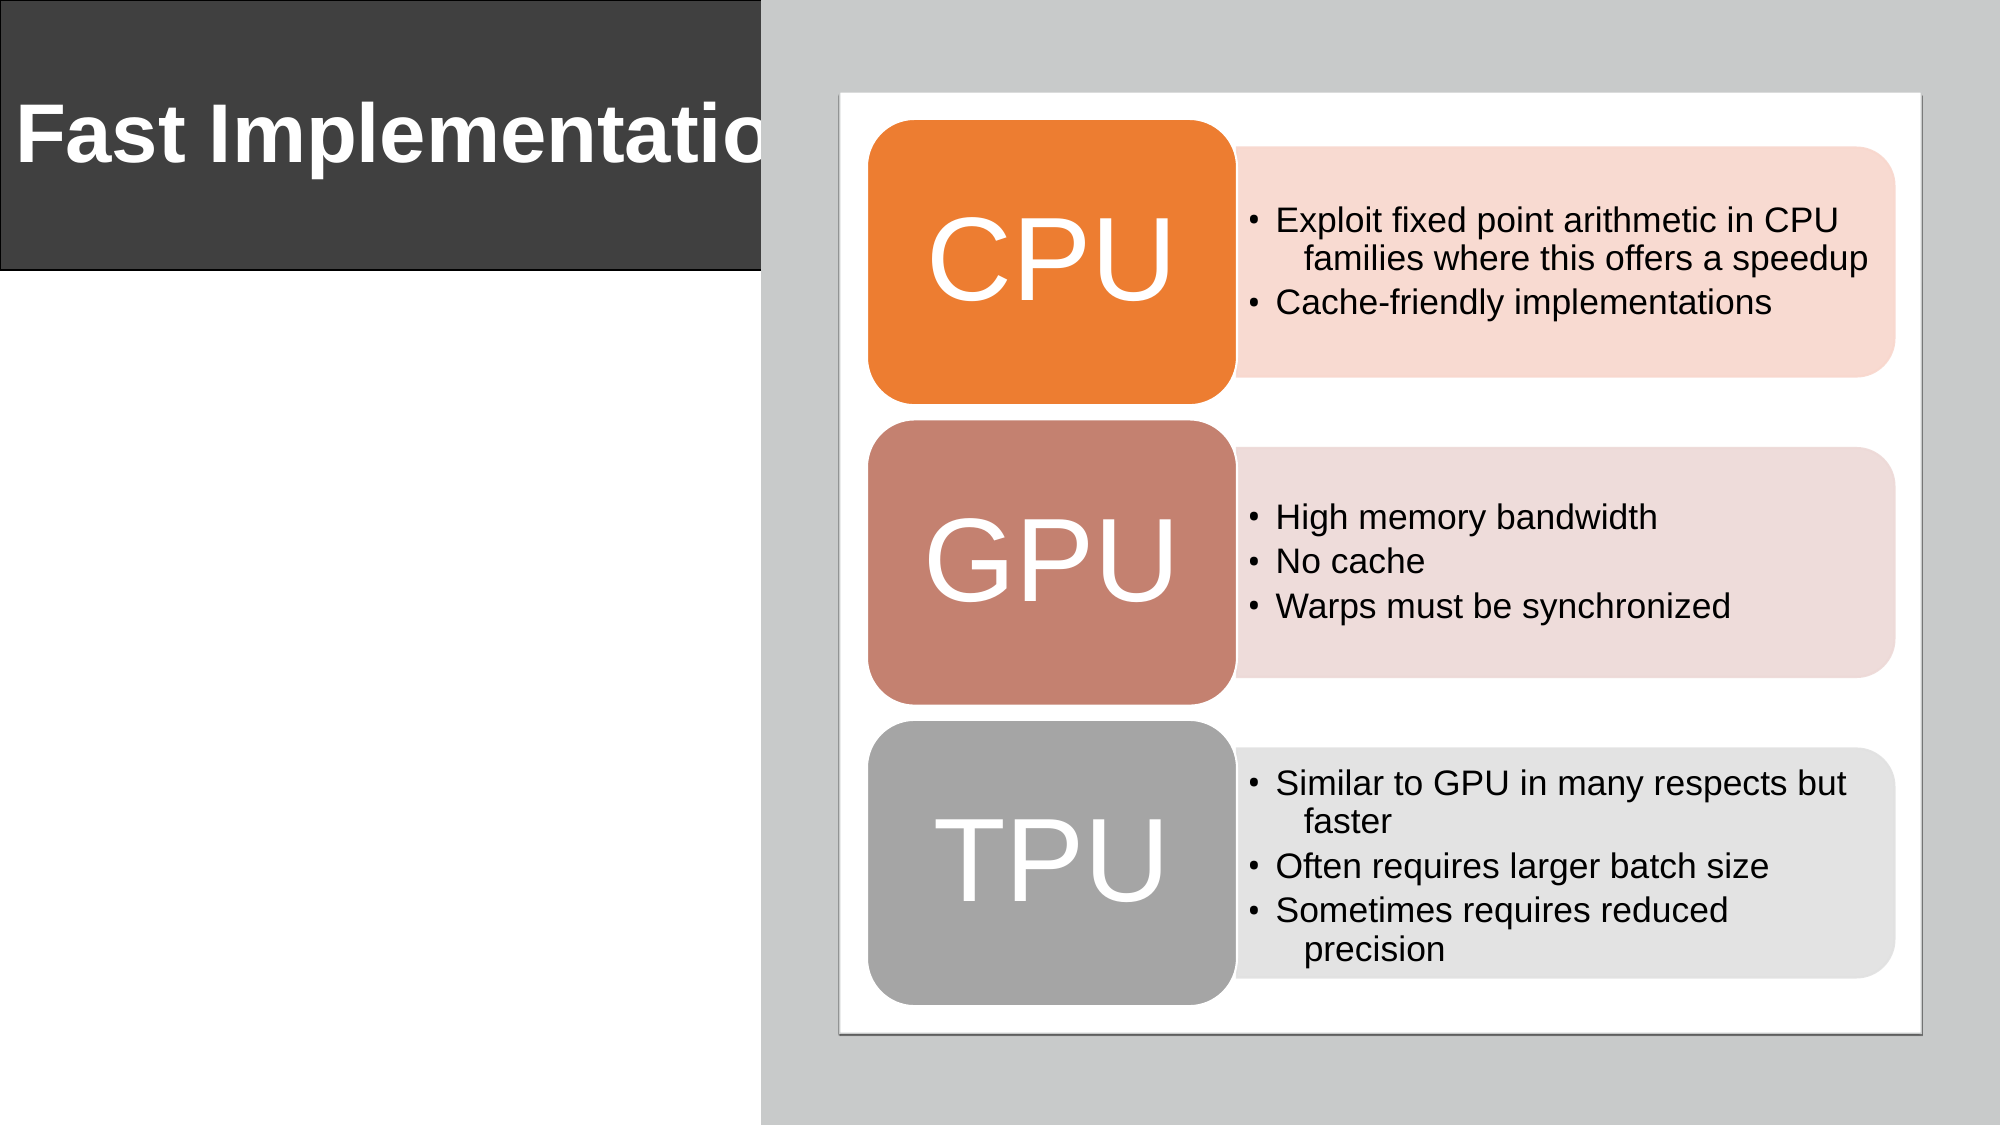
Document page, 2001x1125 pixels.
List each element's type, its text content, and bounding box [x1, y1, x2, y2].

text_box [761, 0, 2000, 1125]
text_box GPU [866, 419, 1237, 706]
text_box TPU [866, 719, 1237, 1007]
text_box Similar to GPU in many respects but faster Often requires larger batch size Sometimes requires reduced precision [1236, 748, 1895, 978]
text_box CPU [866, 118, 1237, 406]
text_box Exploit fixed point arithmetic in CPU families where this offers a speedup Cache-friendly implementations [1236, 147, 1895, 377]
text_box High memory bandwidth No cache Warps must be synchronized [1236, 447, 1895, 678]
title Fast Implementations [0, 0, 761, 1125]
